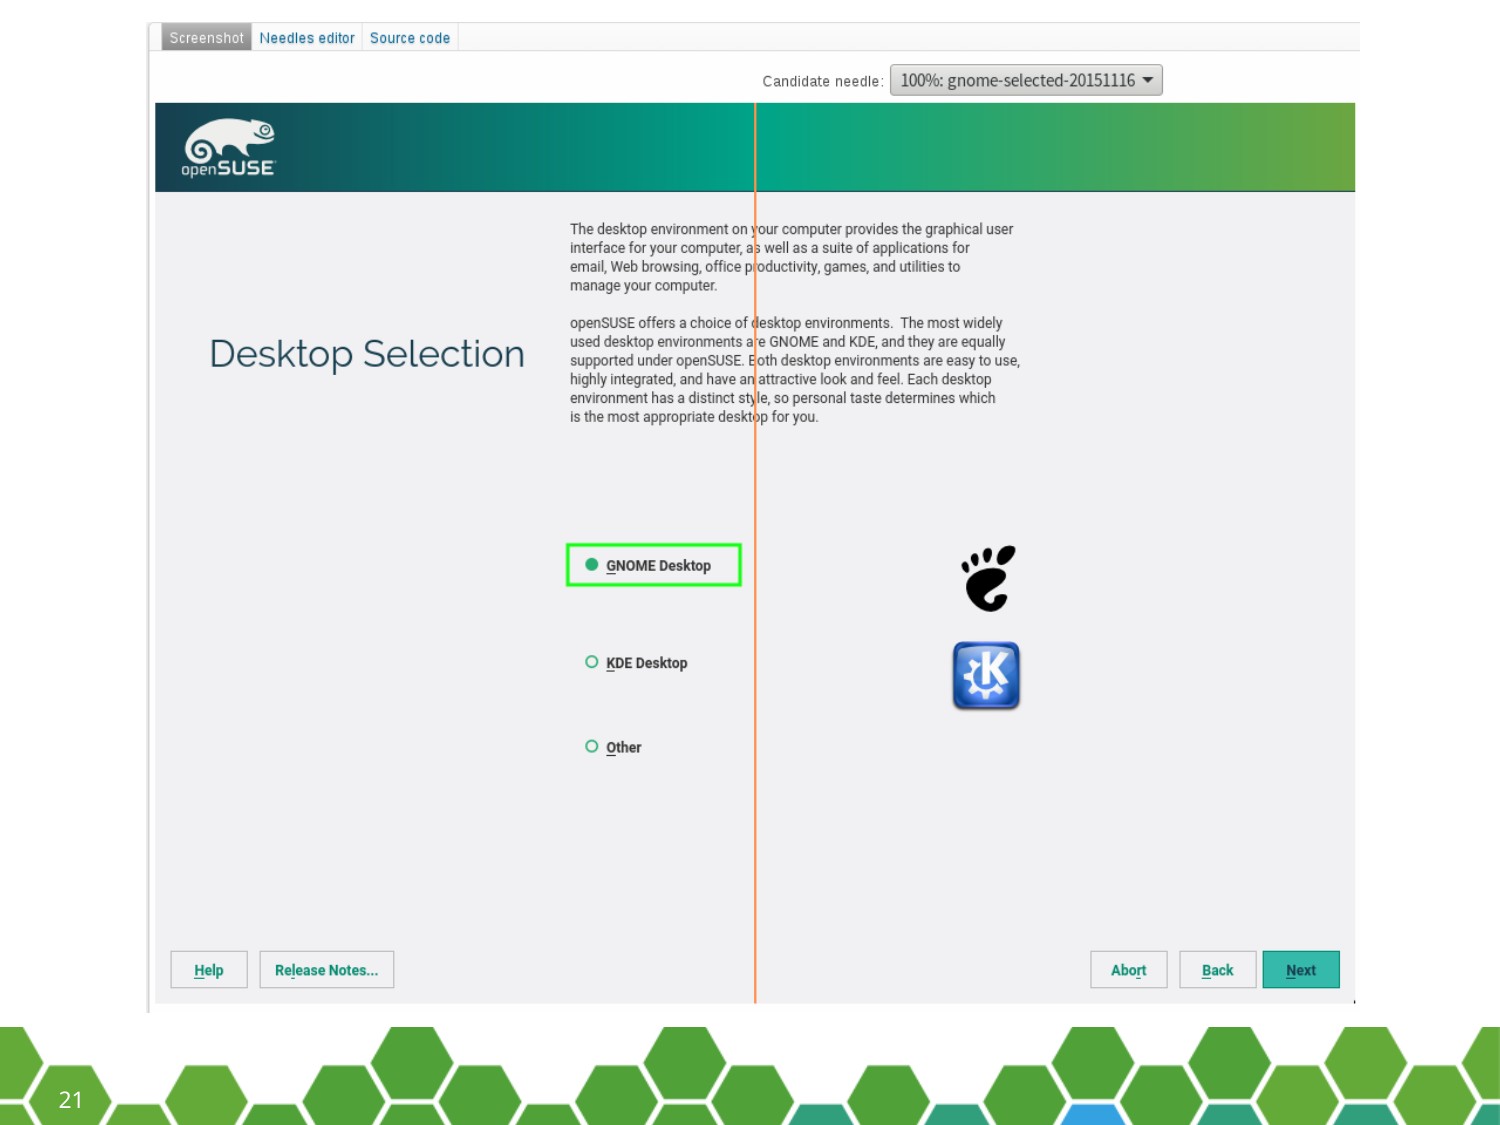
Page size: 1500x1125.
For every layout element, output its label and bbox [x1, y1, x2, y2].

picture [146, 22, 1360, 1013]
picture [0, 1027, 1500, 1125]
